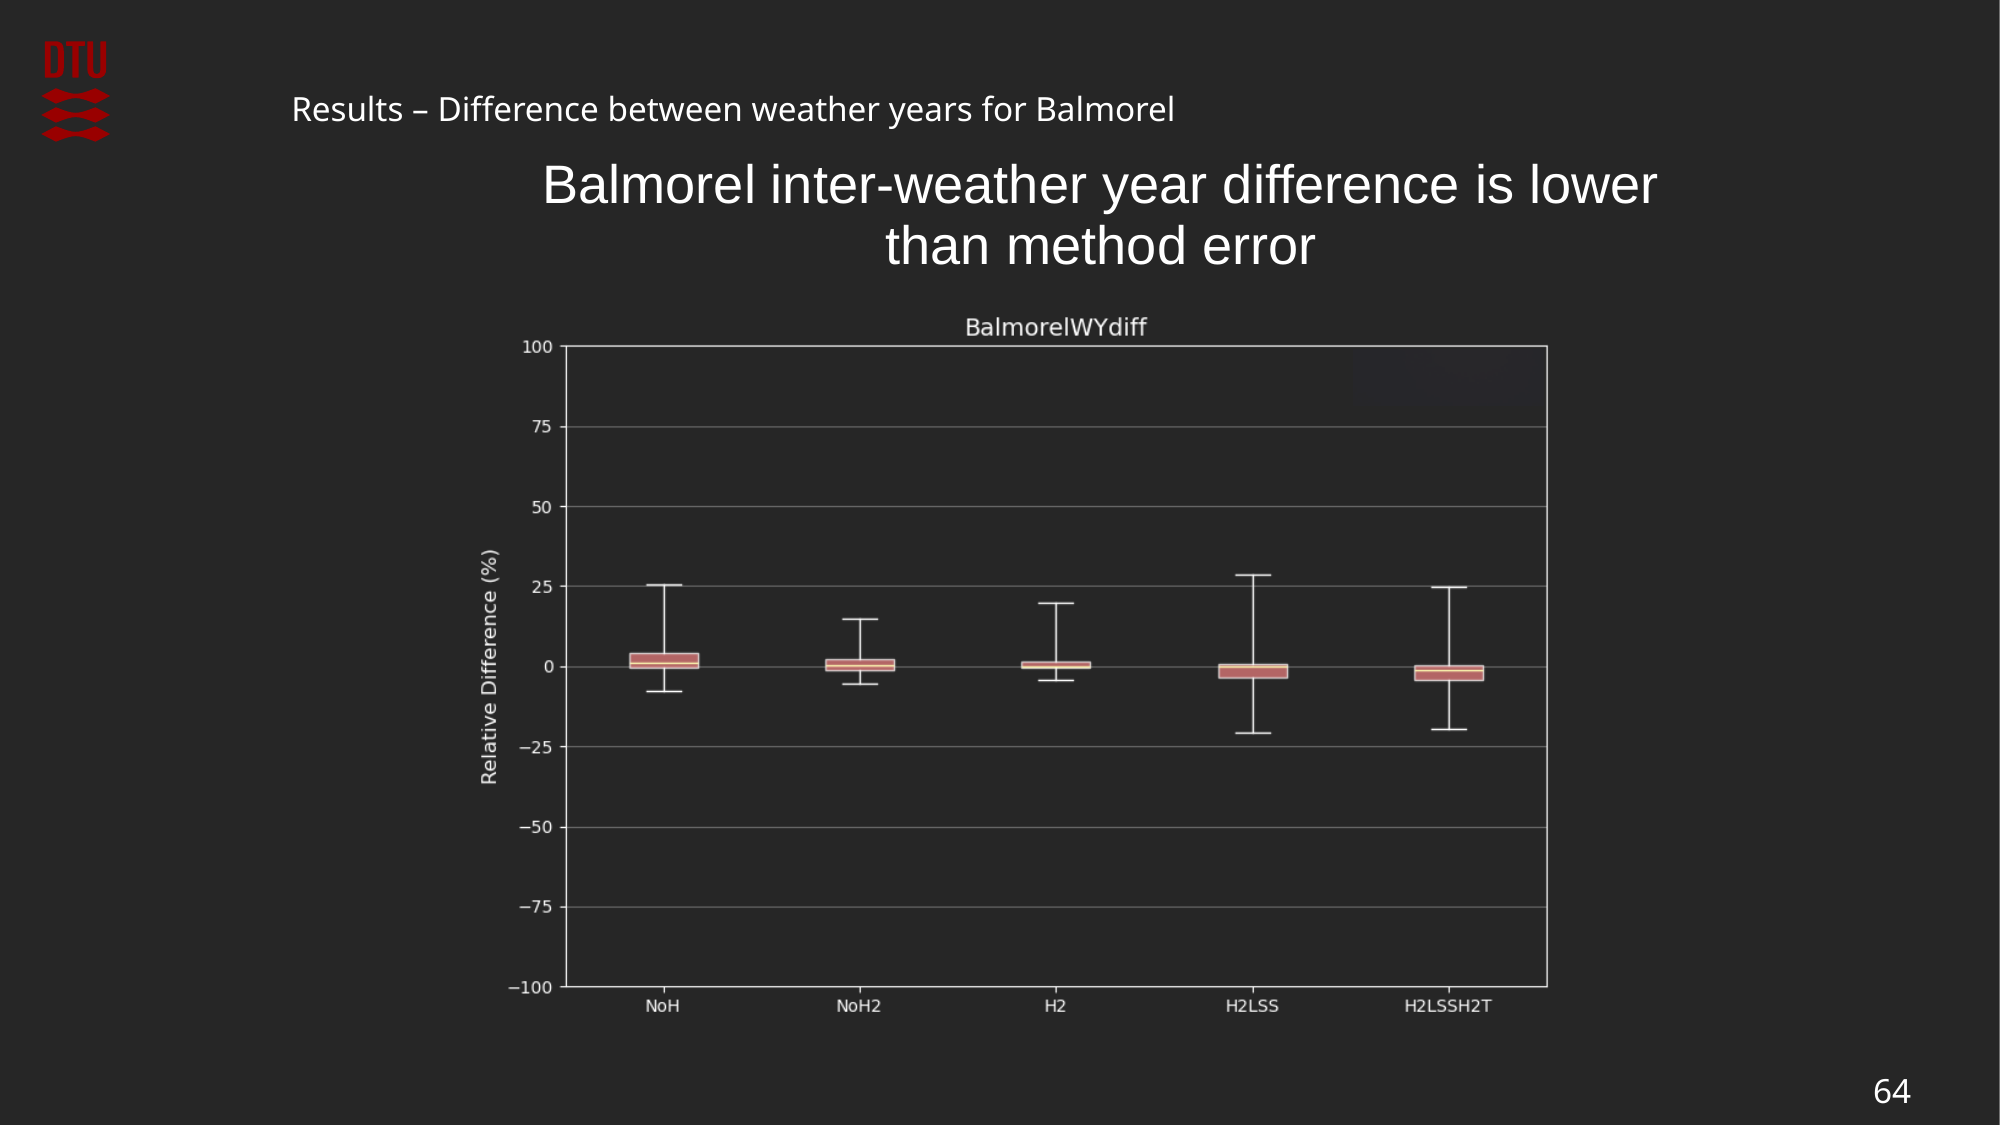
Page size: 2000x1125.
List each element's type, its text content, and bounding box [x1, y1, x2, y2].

title Results – Difference between weather years for Balmorel [291, 70, 1819, 148]
picture [463, 299, 1565, 1034]
text_box Balmorel inter-weather year difference is lower than method error [519, 147, 1684, 459]
text_box <number> [1858, 1063, 1979, 1115]
